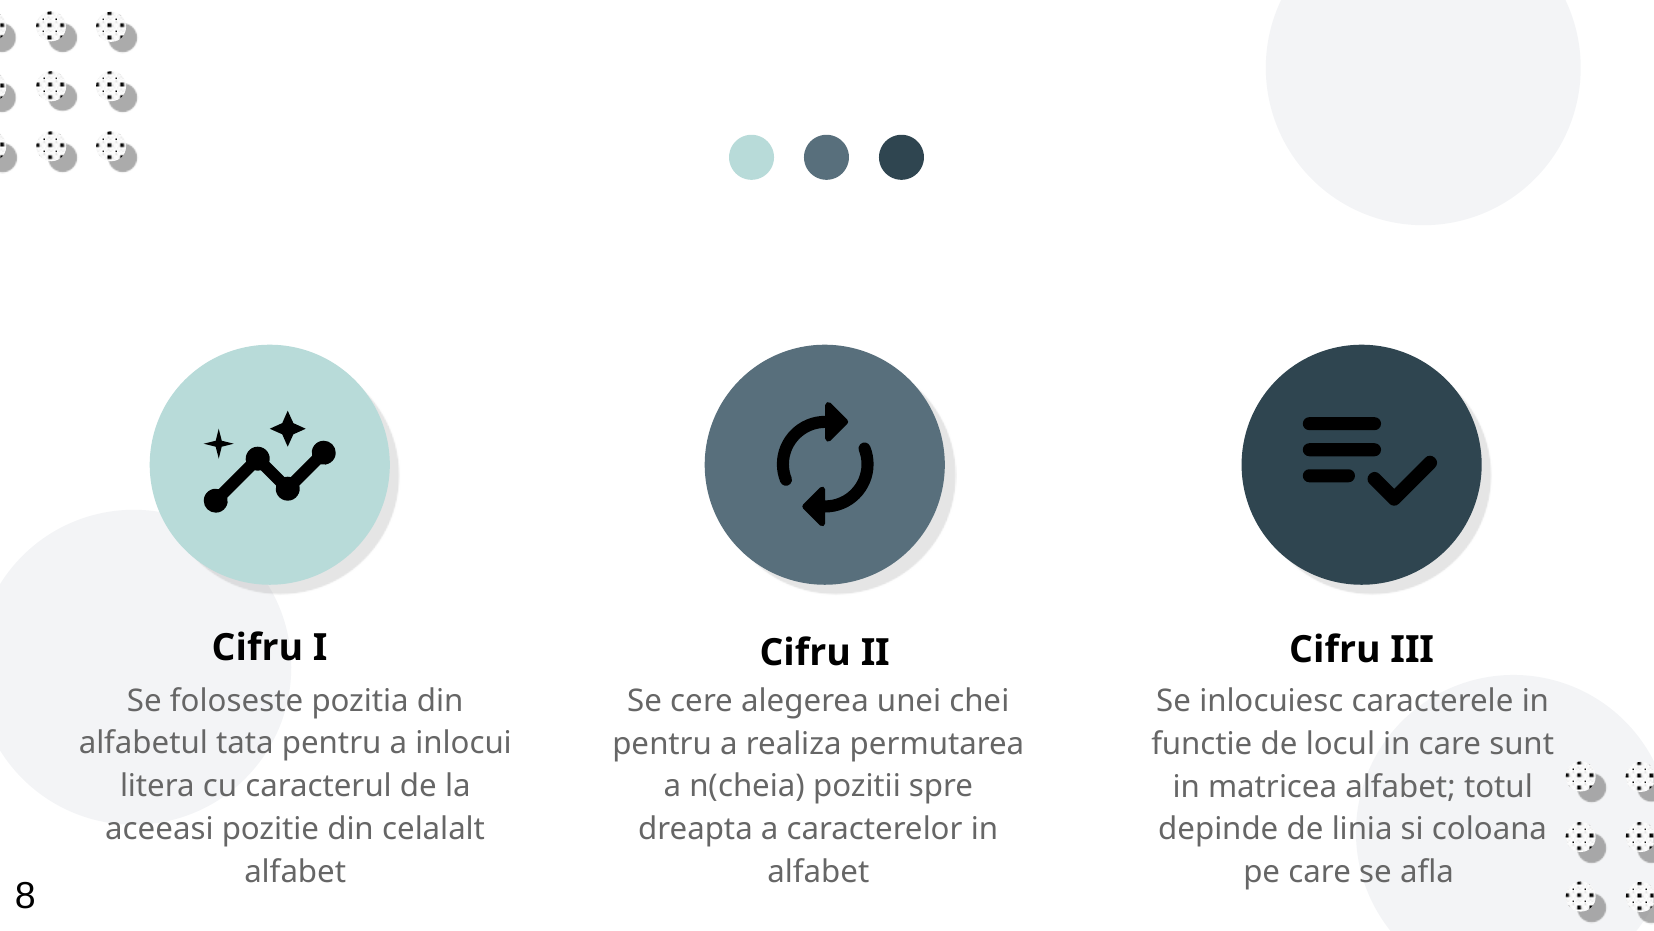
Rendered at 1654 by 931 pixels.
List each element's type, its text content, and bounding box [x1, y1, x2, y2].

picture [0, 74, 7, 100]
picture [1585, 822, 1596, 852]
text_box [704, 344, 945, 585]
picture [1625, 761, 1654, 792]
text_box Cifru III [1256, 614, 1467, 670]
picture [0, 133, 7, 159]
picture [194, 389, 345, 540]
picture [1286, 374, 1450, 538]
picture [36, 71, 67, 102]
text_box [803, 134, 849, 180]
text_box [149, 344, 390, 585]
picture [749, 388, 901, 540]
text_box [729, 134, 775, 180]
picture [0, 14, 7, 39]
picture [1625, 821, 1654, 853]
picture [96, 11, 127, 42]
text_box [1241, 344, 1482, 585]
text_box Cifru II [719, 618, 930, 670]
picture [96, 131, 127, 162]
text_box [878, 134, 924, 180]
text_box Se cere alegerea unei chei pentru a realiza permutarea a n(cheia) pozitii spre dreapta a caracterelor in alfabet [590, 670, 1047, 931]
picture [1585, 762, 1596, 791]
text_box <number> [0, 867, 629, 931]
text_box Se foloseste pozitia din alfabetul tata pentru a inlocui litera cu caracterul de la aceeasi pozitie din celalalt alfabet [59, 670, 532, 867]
picture [1585, 882, 1596, 911]
picture [36, 131, 67, 162]
picture [96, 71, 127, 102]
text_box Cifru I [164, 612, 375, 670]
text_box Se inlocuiesc caracterele in functie de locul in care sunt in matricea alfabet; totul depinde de linia si coloana pe care se afla [1121, 670, 1585, 931]
picture [36, 11, 67, 42]
picture [1625, 881, 1654, 913]
